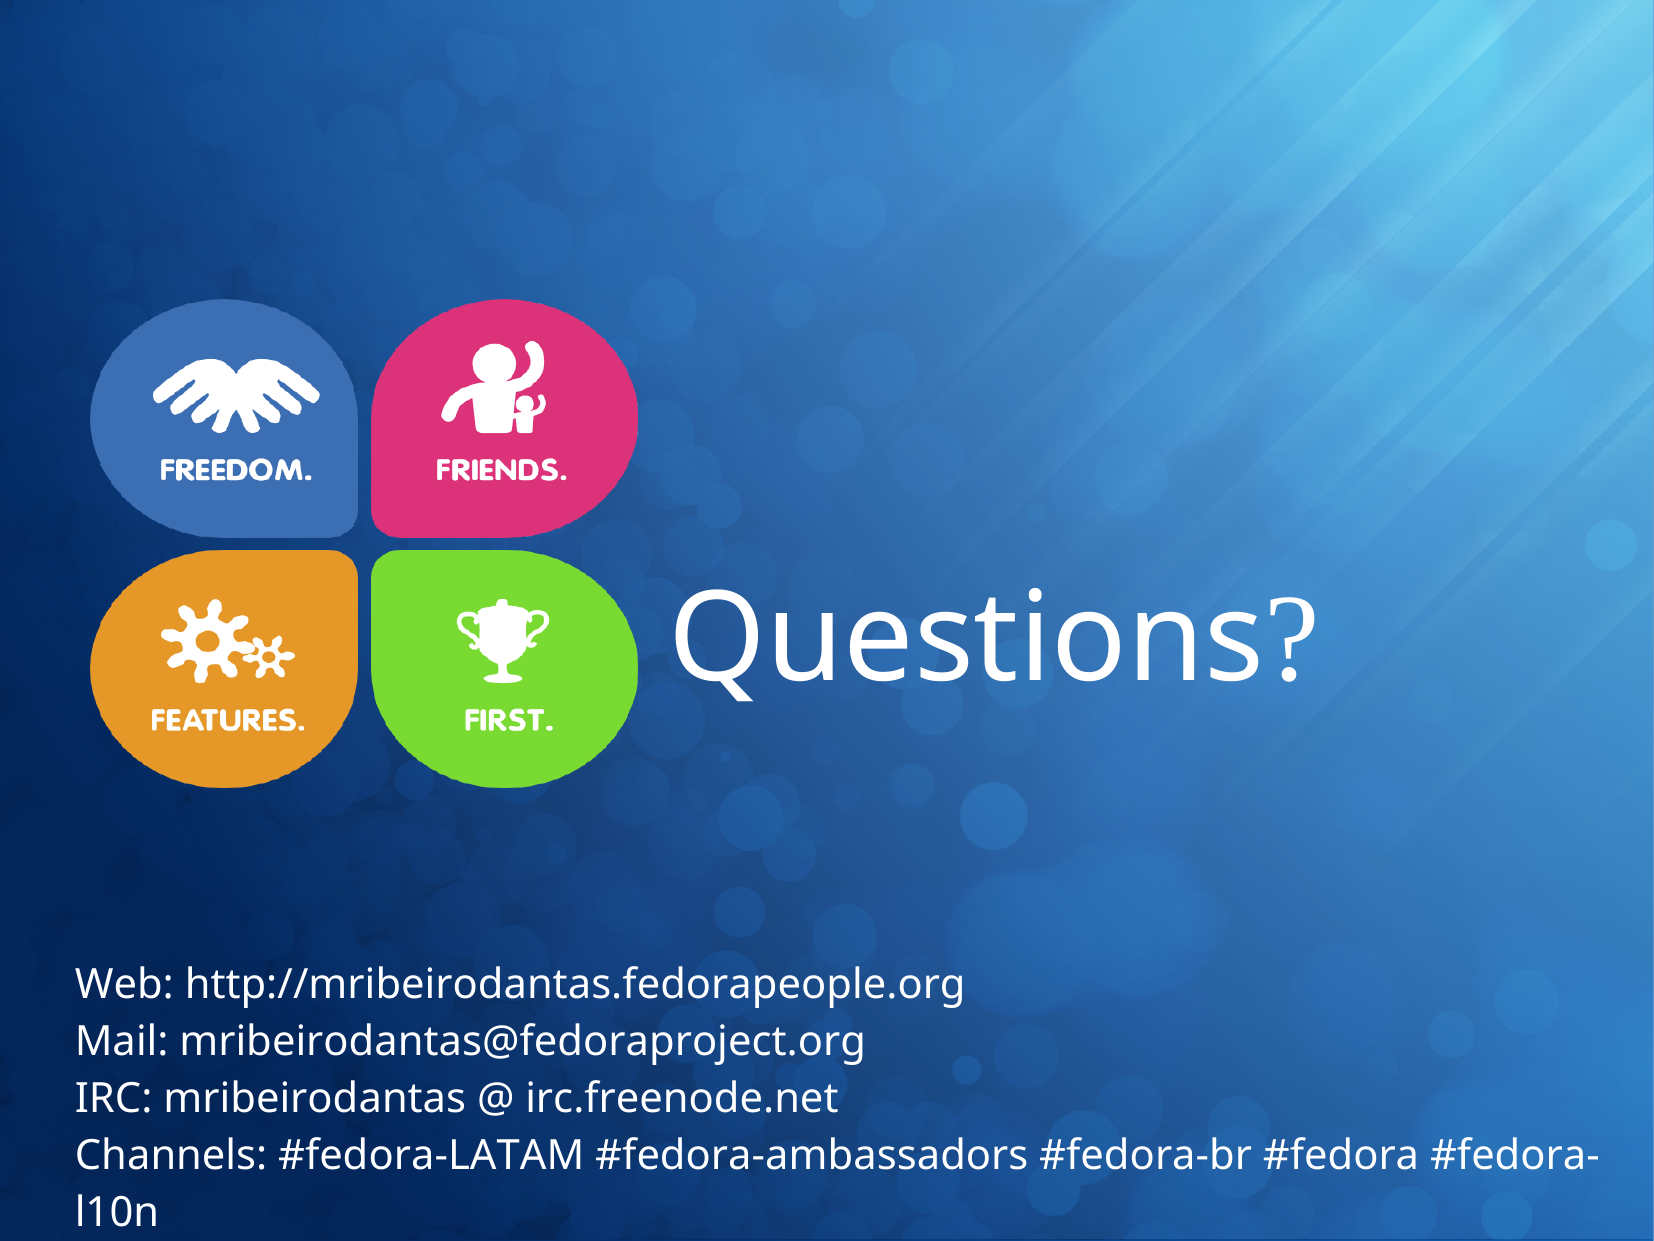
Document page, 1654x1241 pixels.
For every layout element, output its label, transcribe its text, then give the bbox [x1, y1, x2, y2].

title Web: http://mribeirodantas.fedorapeople.org Mail: mribeirodantas@fedoraproject.org IRC: mribeirodantas @ irc.freenode.net Channels: #fedora-LATAM #fedora-ambassadors #fedora-br #fedora #fedora-l10n [74, 988, 1613, 1205]
picture [0, 0, 1654, 1241]
subtitle Questions? [118, 319, 1571, 945]
